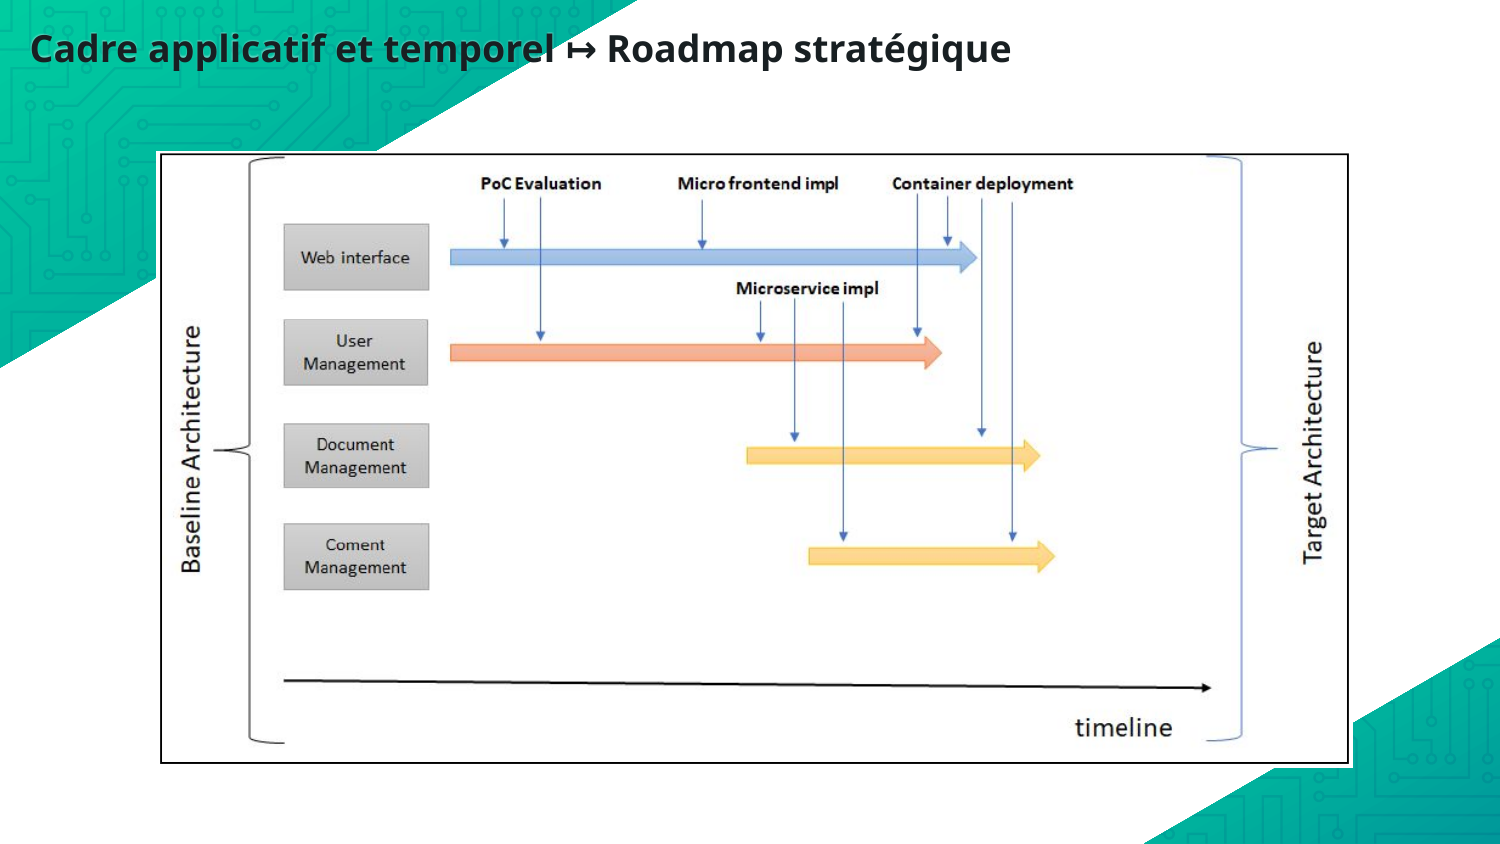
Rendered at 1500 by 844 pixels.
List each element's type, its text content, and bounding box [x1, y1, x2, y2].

picture [156, 151, 1353, 768]
title Cadre applicatif et temporel ↦ Roadmap stratégique [29, 29, 1249, 88]
